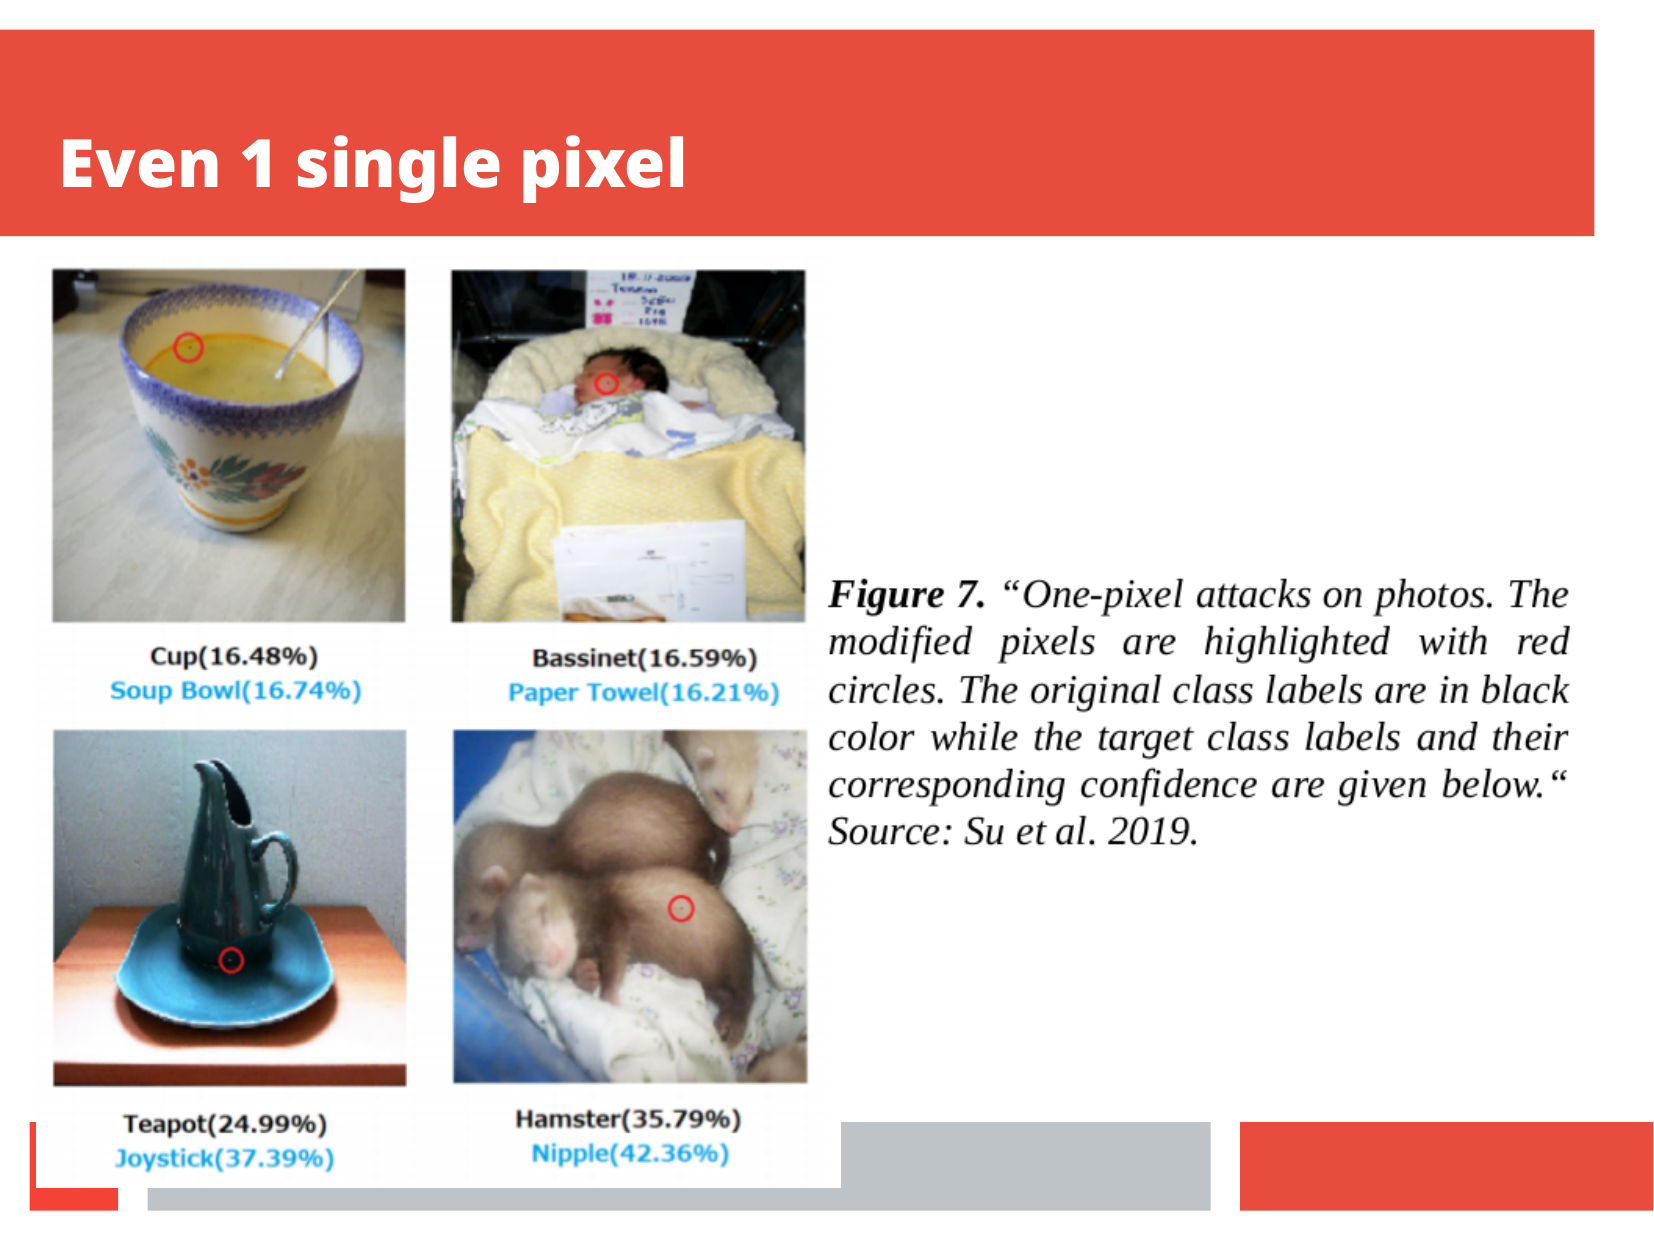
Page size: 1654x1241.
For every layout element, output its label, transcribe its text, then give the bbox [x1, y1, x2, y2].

picture [36, 254, 1606, 1188]
title Even 1 single pixel [59, 59, 1595, 207]
